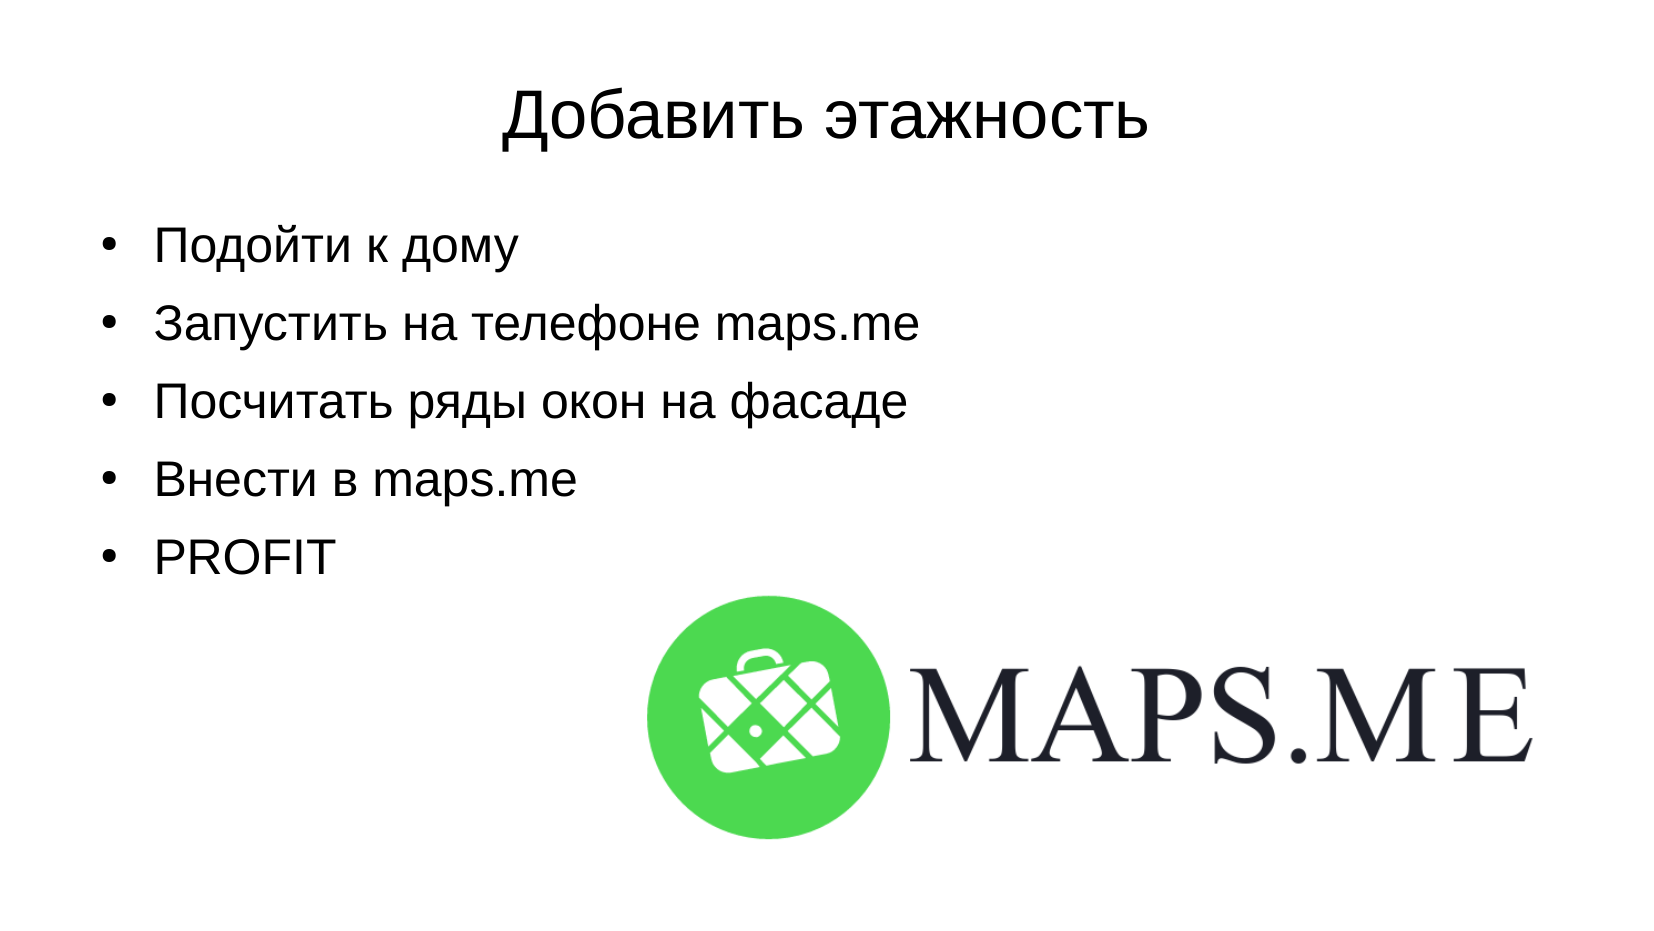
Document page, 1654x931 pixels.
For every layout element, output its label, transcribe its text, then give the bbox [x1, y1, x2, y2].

title Добавить этажность [82, 36, 1571, 193]
picture [625, 578, 1578, 857]
list Подойти к дому Запустить на телефоне maps.me Посчитать ряды окон на фасаде Внести в maps.me PROFIT [82, 217, 1571, 757]
